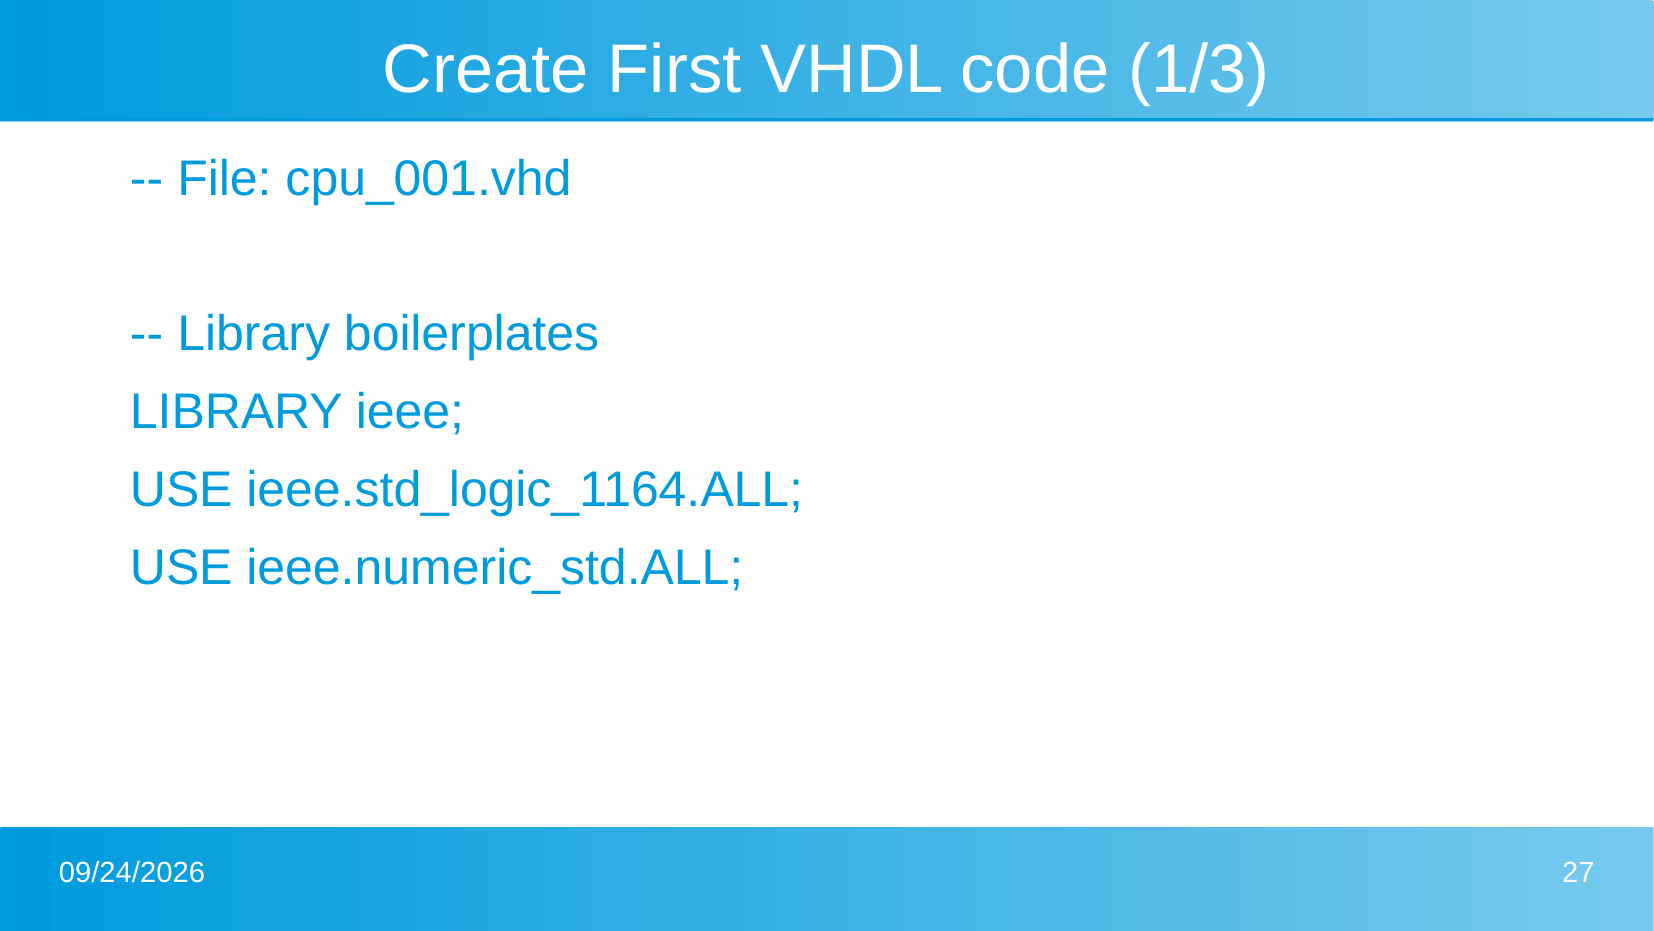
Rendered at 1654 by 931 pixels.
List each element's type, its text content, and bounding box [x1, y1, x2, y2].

title Create First VHDL code (1/3) [59, 29, 1595, 108]
list -- File: cpu_001.vhd -- Library boilerplates LIBRARY ieee; USE ieee.std_logic_1164.ALL; USE ieee.numeric_std.ALL; [59, 150, 1595, 768]
